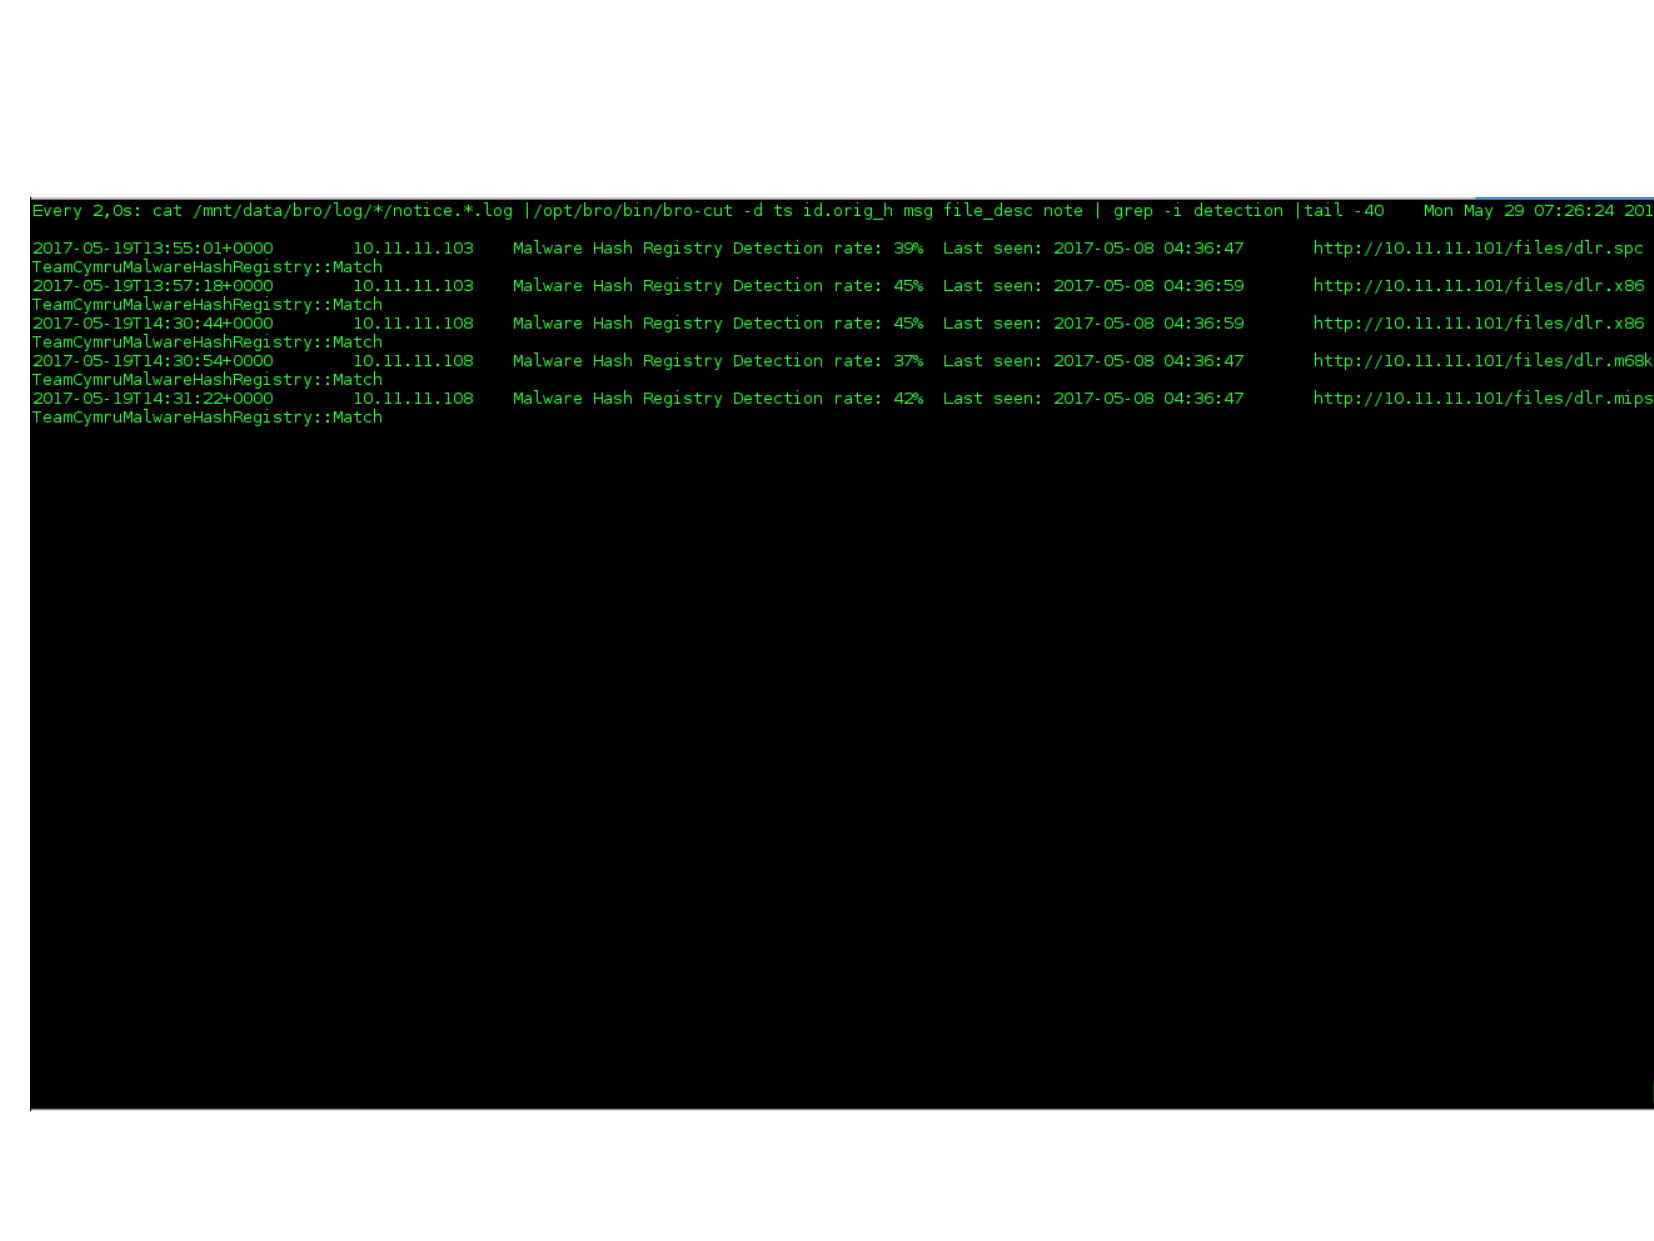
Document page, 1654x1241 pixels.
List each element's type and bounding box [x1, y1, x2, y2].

picture [30, 197, 1654, 1111]
